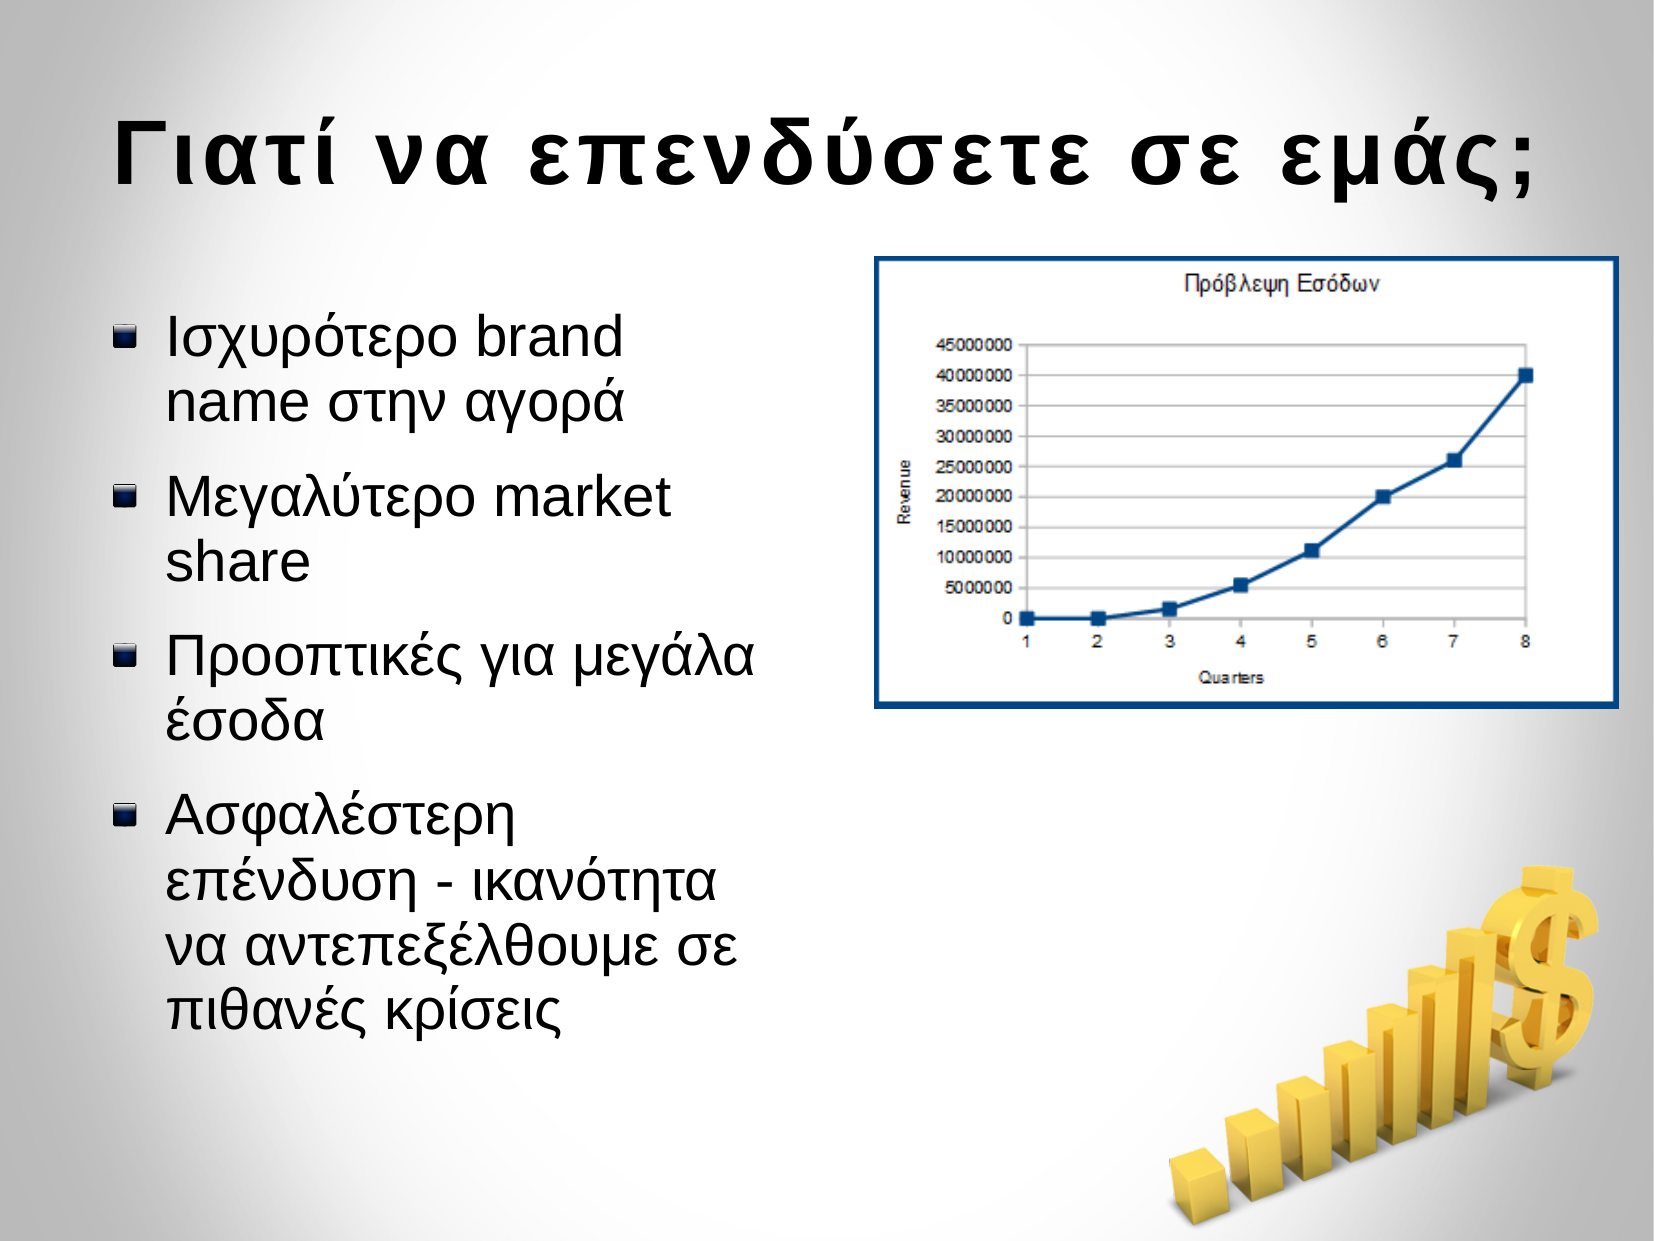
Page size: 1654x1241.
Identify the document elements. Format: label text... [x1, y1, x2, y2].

list Ισχυρότερο brand name στην αγορά Μεγαλύτερο market share Προοπτικές για μεγάλα έσοδα Ασφαλέστερη επένδυση - ικανότητα να αντεπεξέλθουμε σε πιθανές κρίσεις [94, 303, 780, 1041]
title Γιατί να επενδύσετε σε εμάς; [82, 49, 1571, 257]
picture [0, 0, 1654, 1241]
